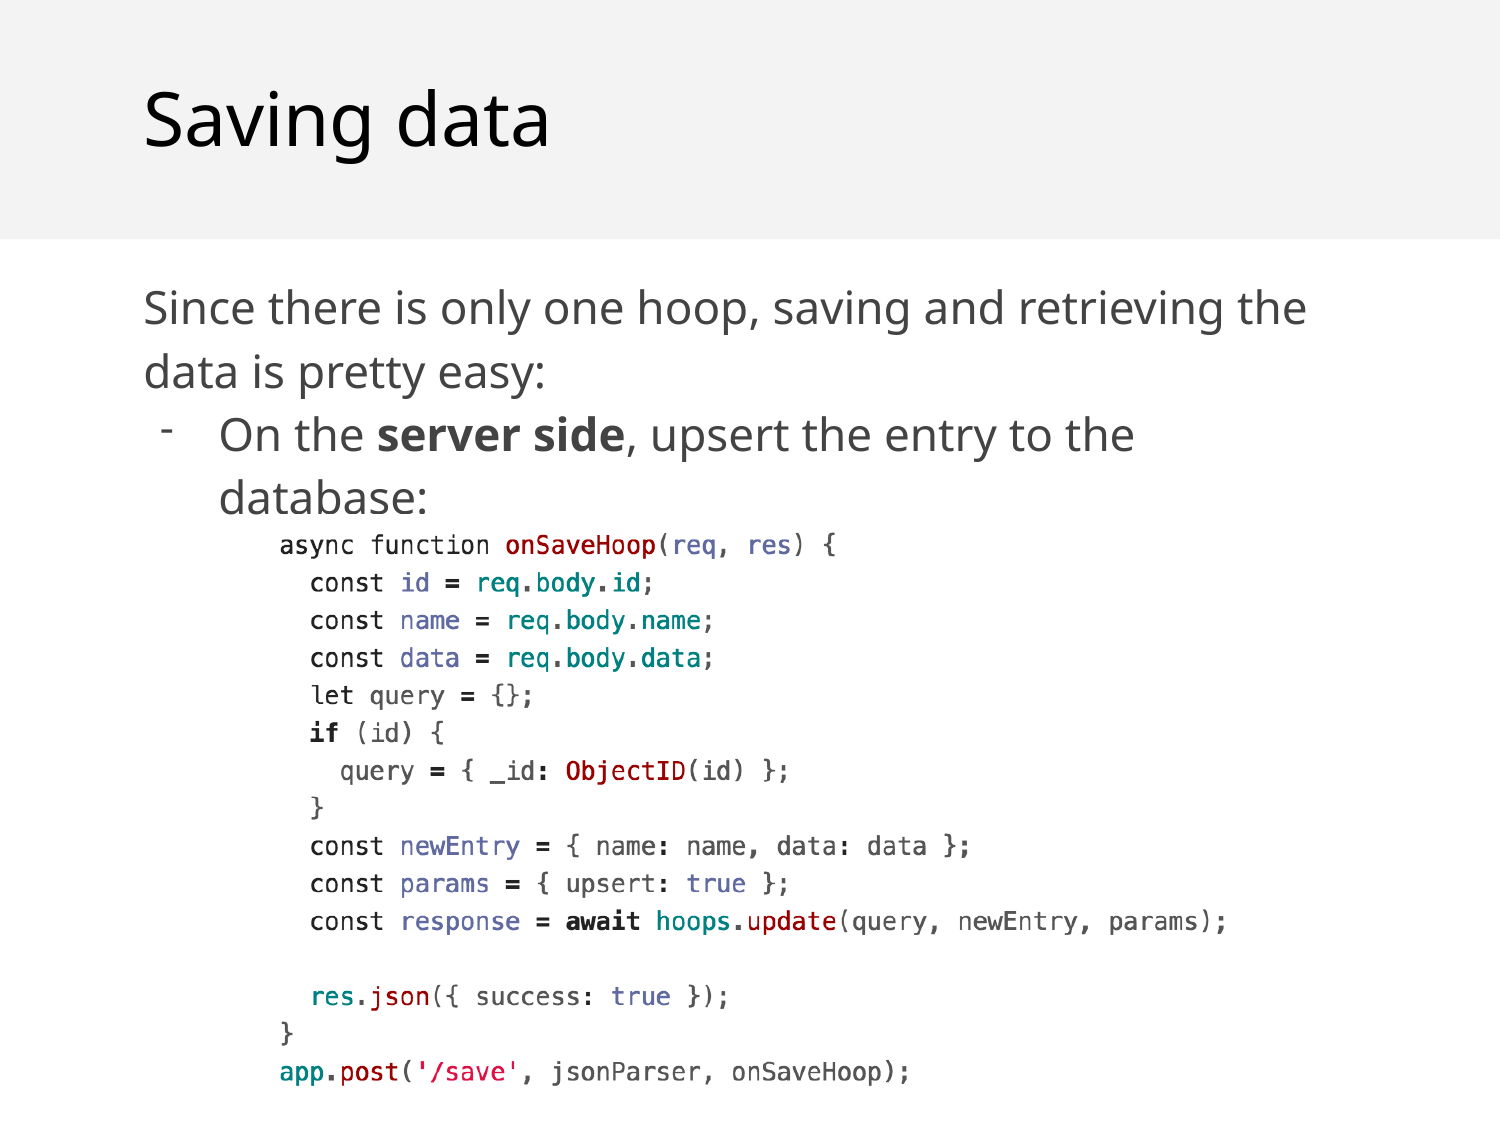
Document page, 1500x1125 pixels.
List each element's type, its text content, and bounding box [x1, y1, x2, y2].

picture [259, 514, 1241, 1098]
title Saving data [128, 56, 1372, 183]
list Since there is only one hoop, saving and retrieving the data is pretty easy: On the server side, upsert the entry to the database: [128, 255, 1372, 492]
